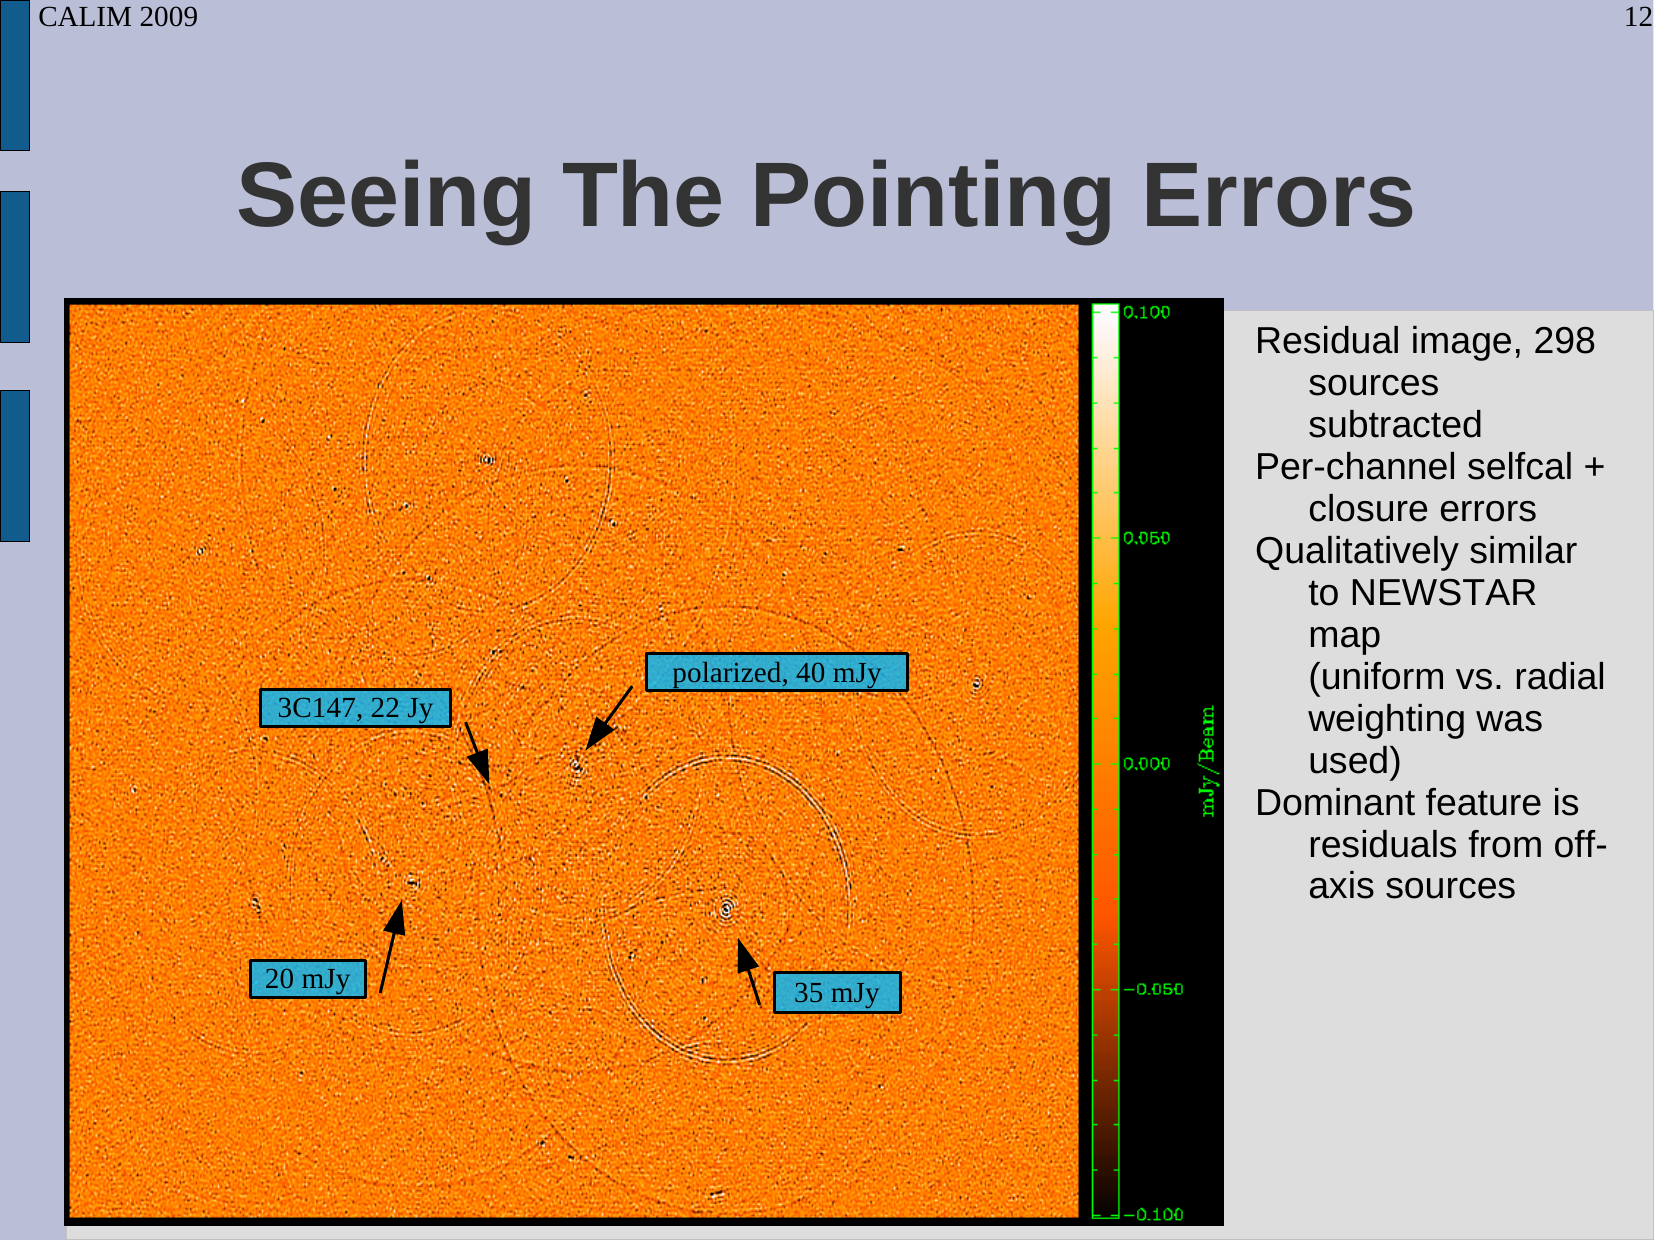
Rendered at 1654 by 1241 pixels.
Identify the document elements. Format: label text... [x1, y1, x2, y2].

text_box 35 mJy [774, 972, 900, 1013]
text_box 3C147, 22 Jy [261, 690, 451, 727]
picture [64, 298, 1224, 1226]
text_box 20 mJy [250, 960, 366, 998]
text_box polarized, 40 mJy [647, 654, 907, 691]
title Seeing The Pointing Errors [121, 91, 1534, 299]
list Residual image, 298 sources subtracted Per-channel selfcal + closure errors Qualitatively similar to NEWSTAR map (uniform vs. radial weighting was used) Dominant feature is residuals from off-axis sources [1237, 319, 1611, 1163]
